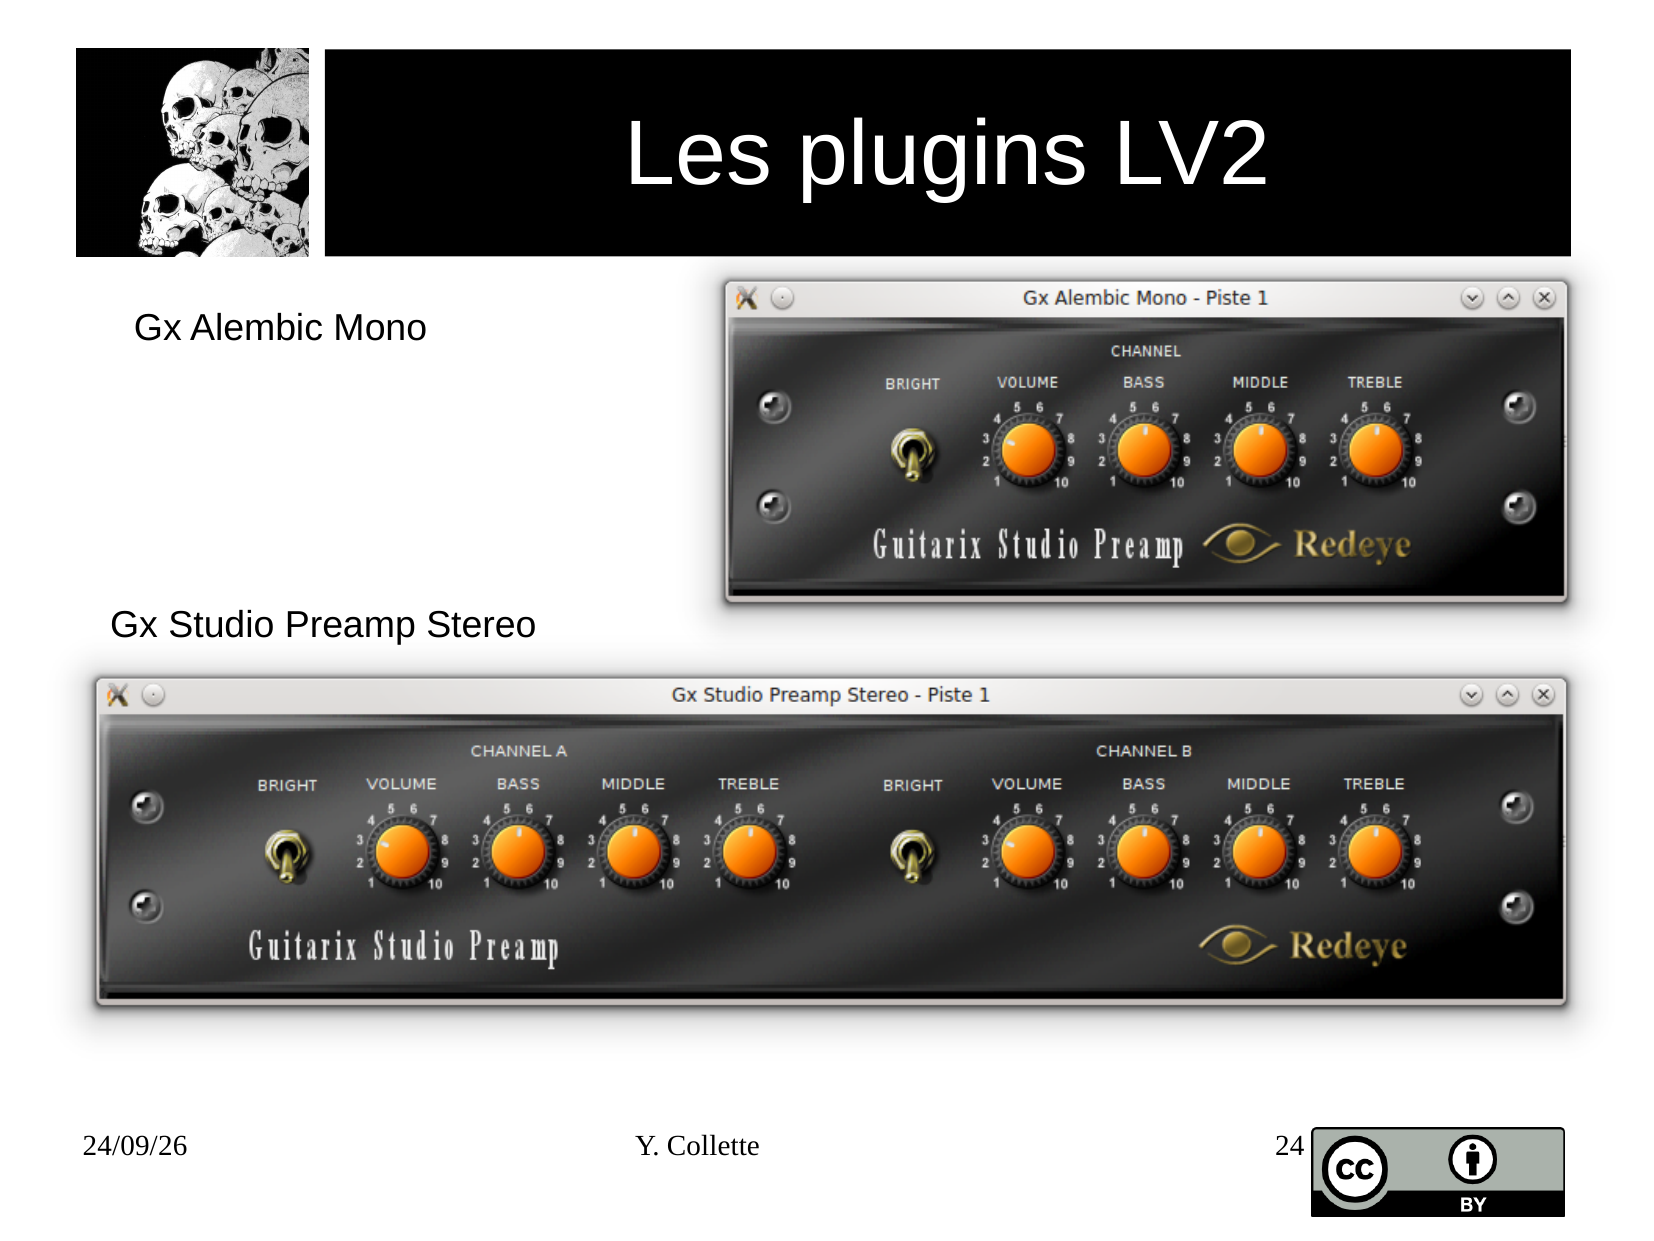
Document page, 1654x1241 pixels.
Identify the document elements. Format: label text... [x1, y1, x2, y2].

title Les plugins LV2 [324, 49, 1571, 257]
text_box Gx Alembic Mono [119, 299, 445, 357]
text_box Gx Studio Preamp Stereo [95, 595, 565, 663]
picture [1311, 1127, 1565, 1217]
picture [34, 219, 1630, 1068]
picture [76, 48, 309, 257]
